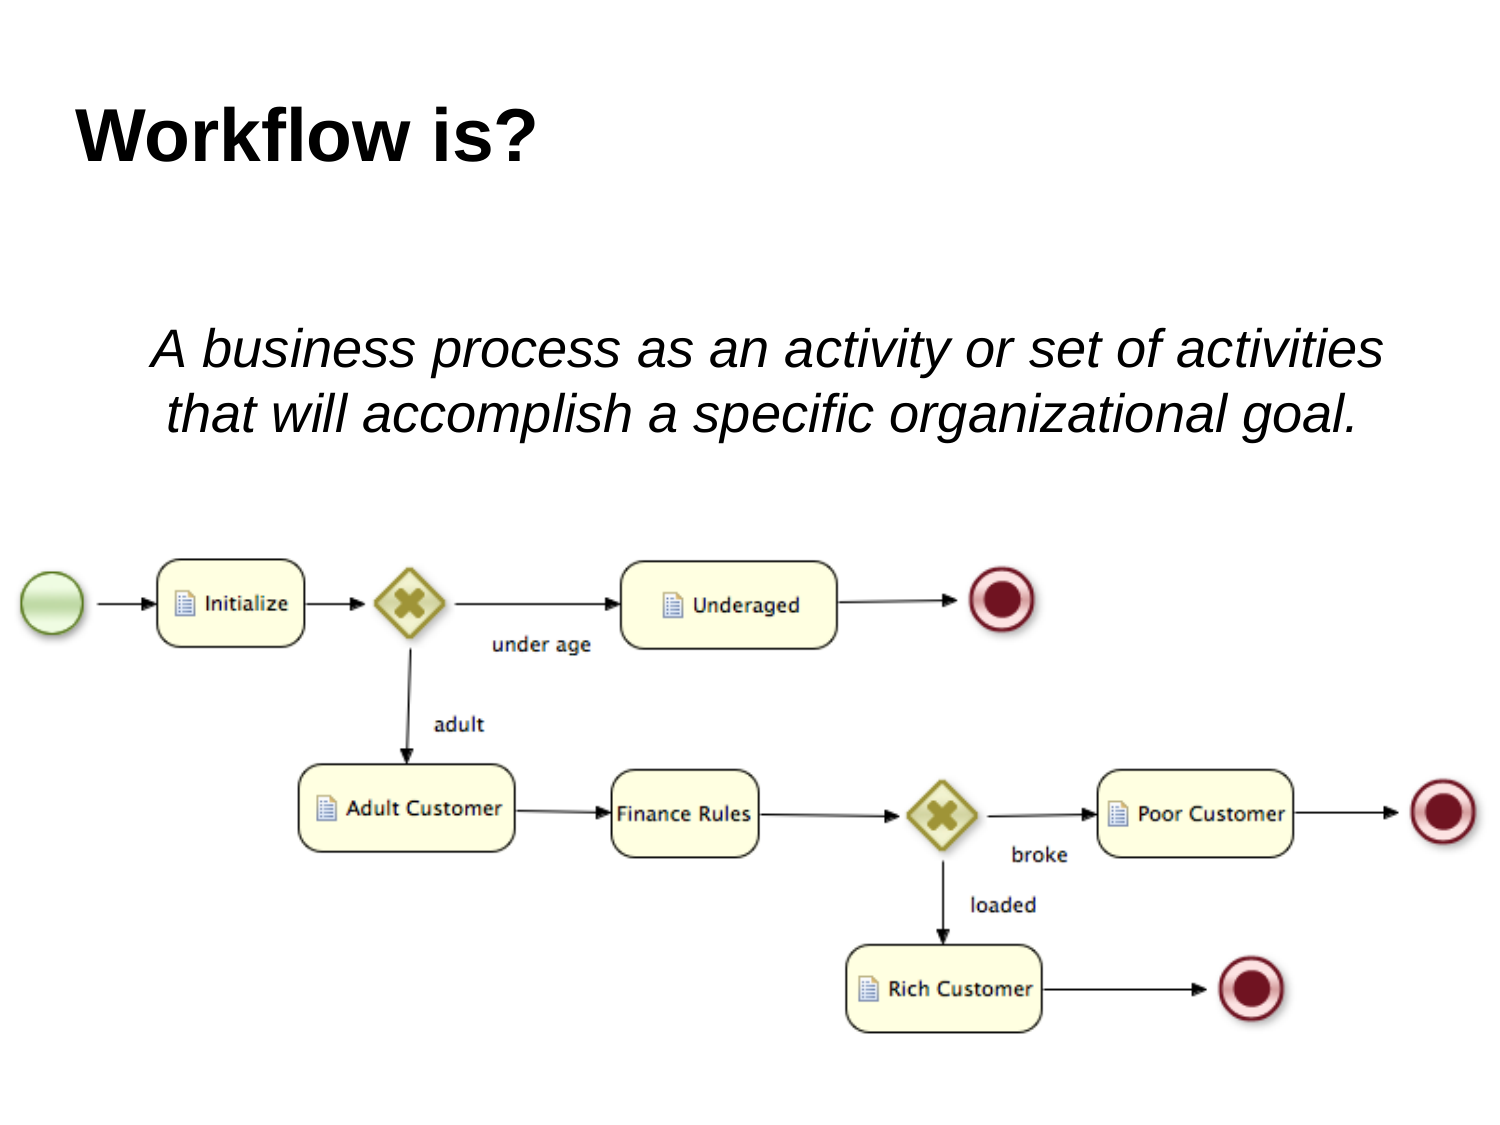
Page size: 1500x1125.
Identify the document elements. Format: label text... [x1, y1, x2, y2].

title Workflow is? [74, 50, 1425, 221]
text_box A business process as an activity or set of activities that will accomplish a specific organizational goal. [136, 305, 1396, 451]
picture [4, 544, 1500, 1071]
